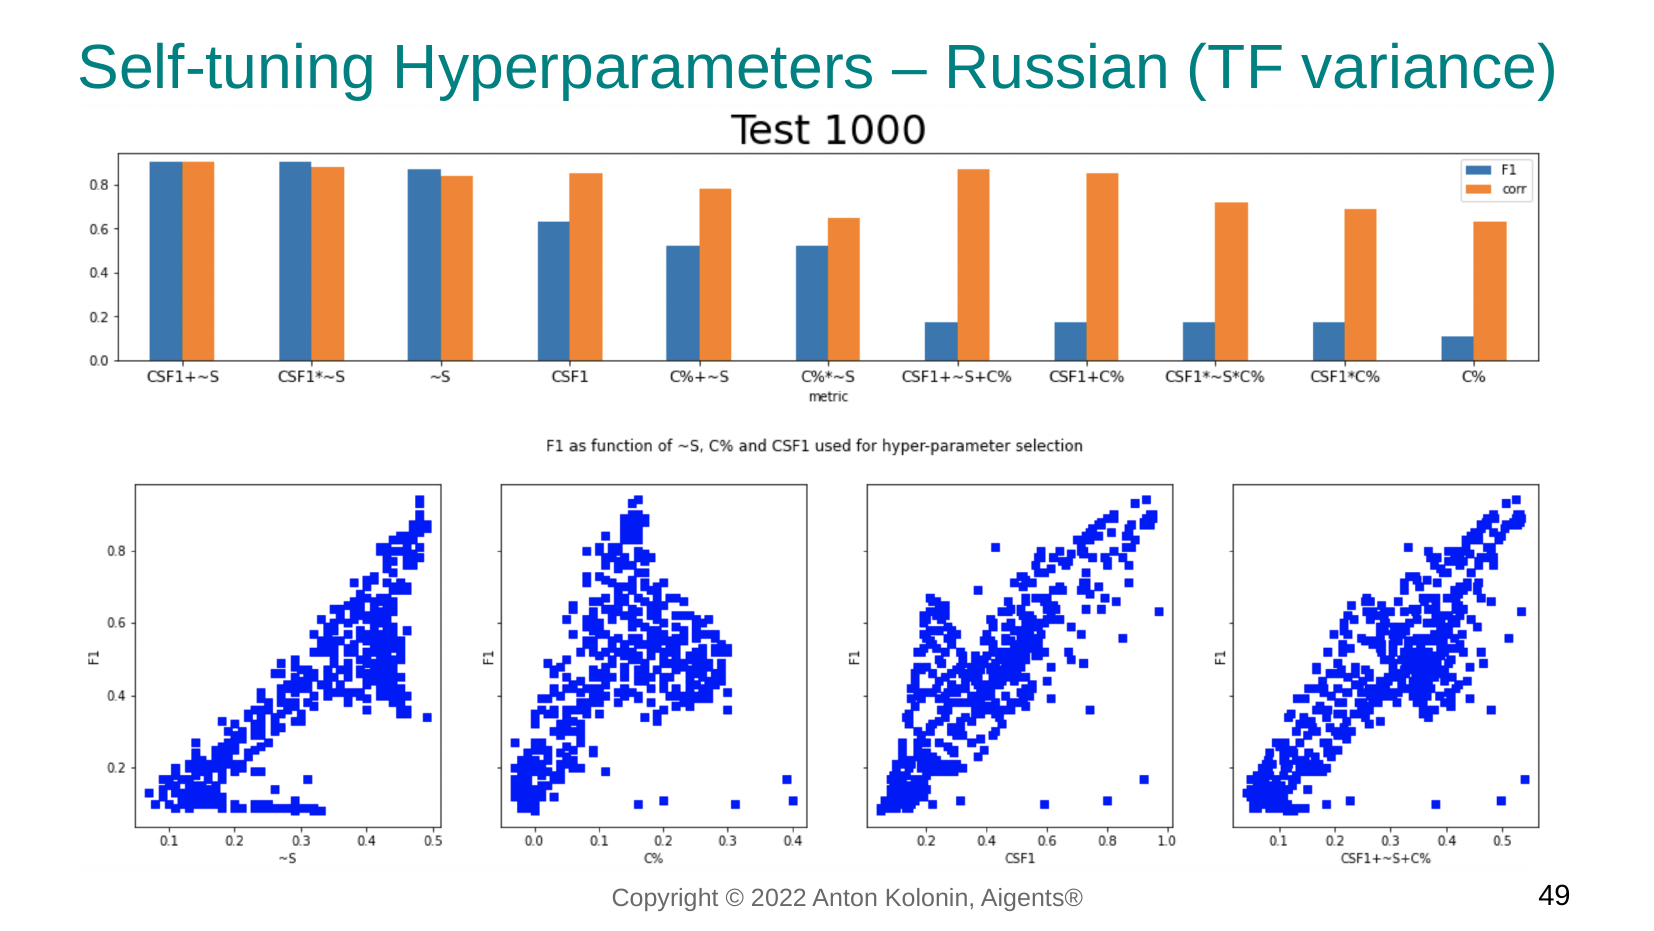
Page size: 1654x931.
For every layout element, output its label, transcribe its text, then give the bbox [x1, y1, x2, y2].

picture [79, 104, 1548, 871]
text_box Self-tuning Hyperparameters – Russian (TF variance) [0, 0, 1630, 135]
